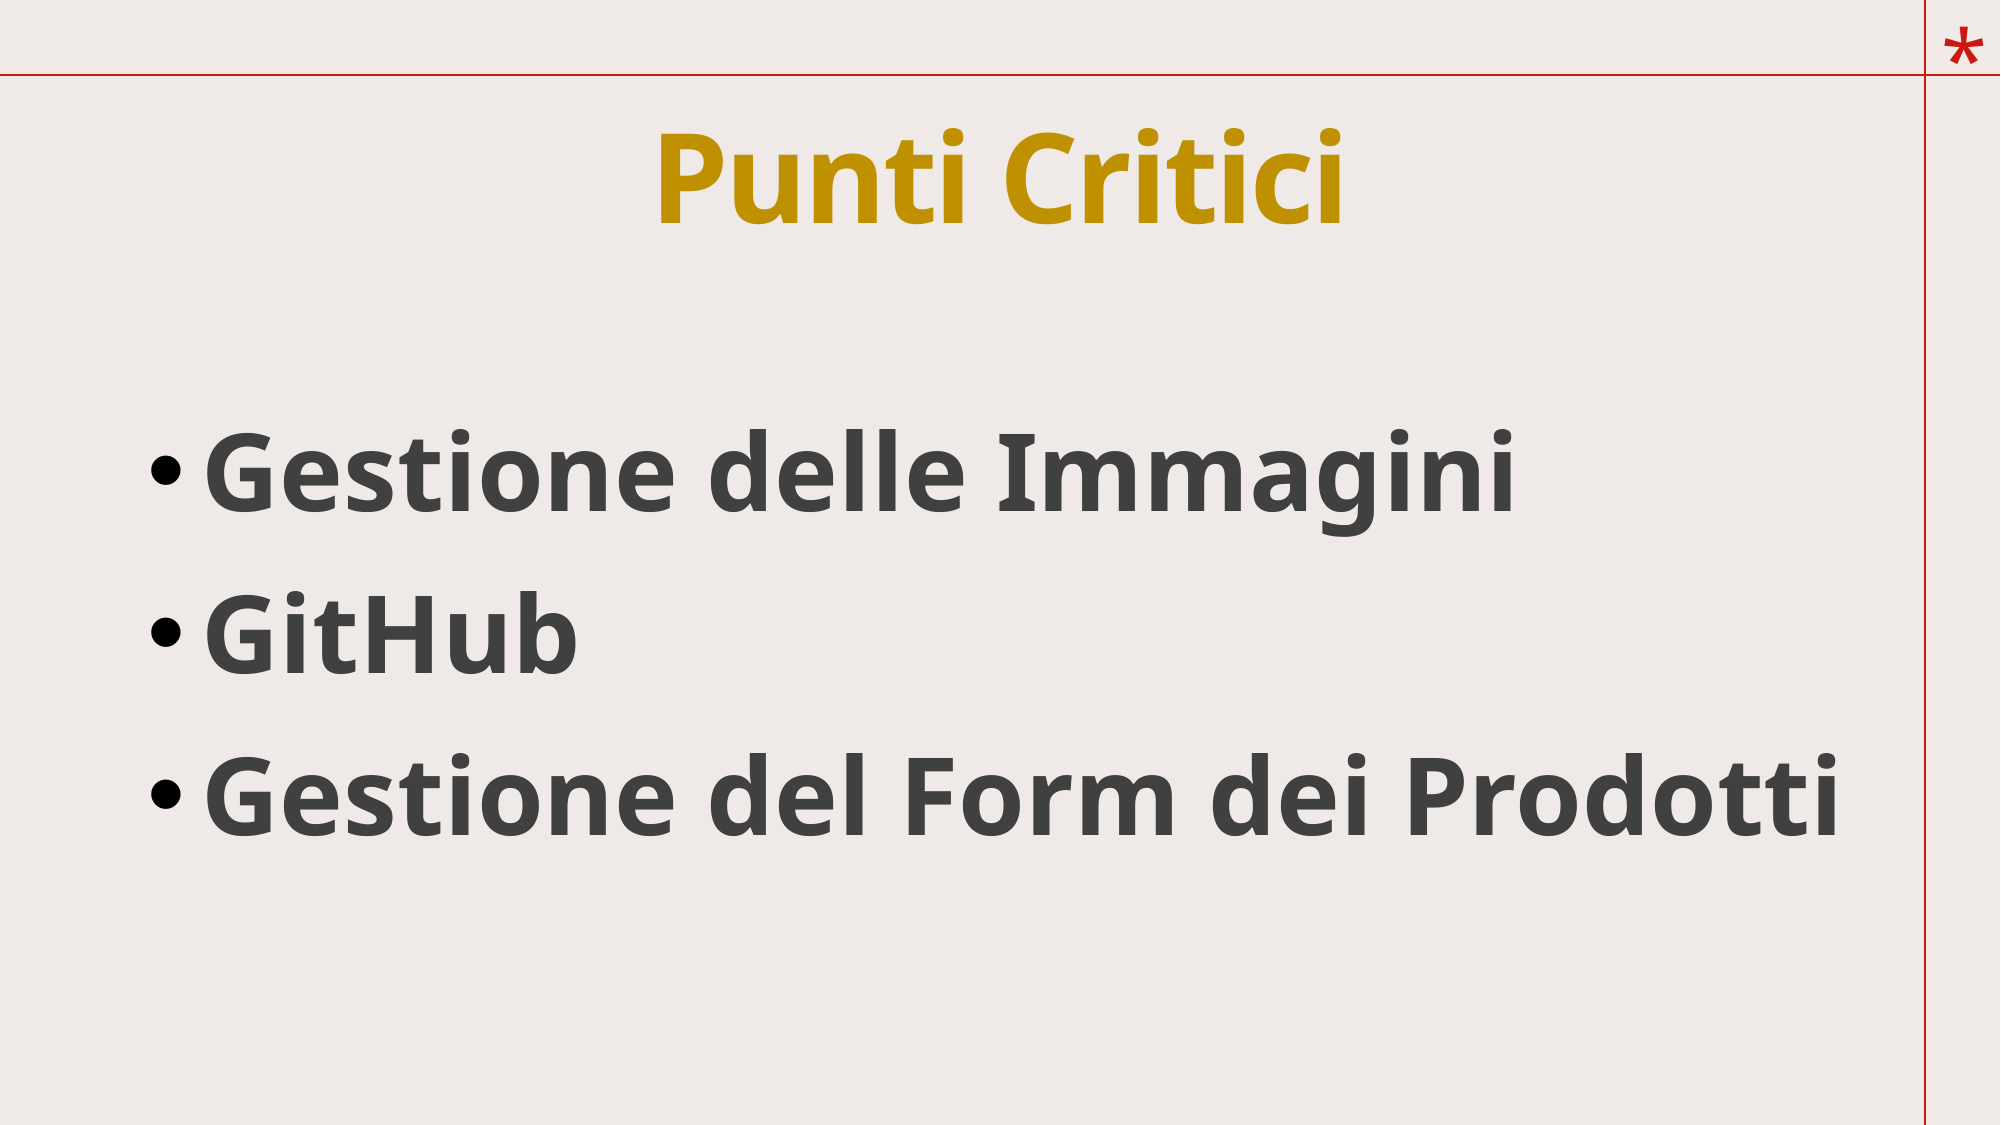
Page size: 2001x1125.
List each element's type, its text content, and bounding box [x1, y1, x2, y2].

list Gestione delle Immagini GitHub Gestione del Form dei Prodotti [132, 364, 1868, 881]
title Punti Critici [126, 126, 1874, 277]
